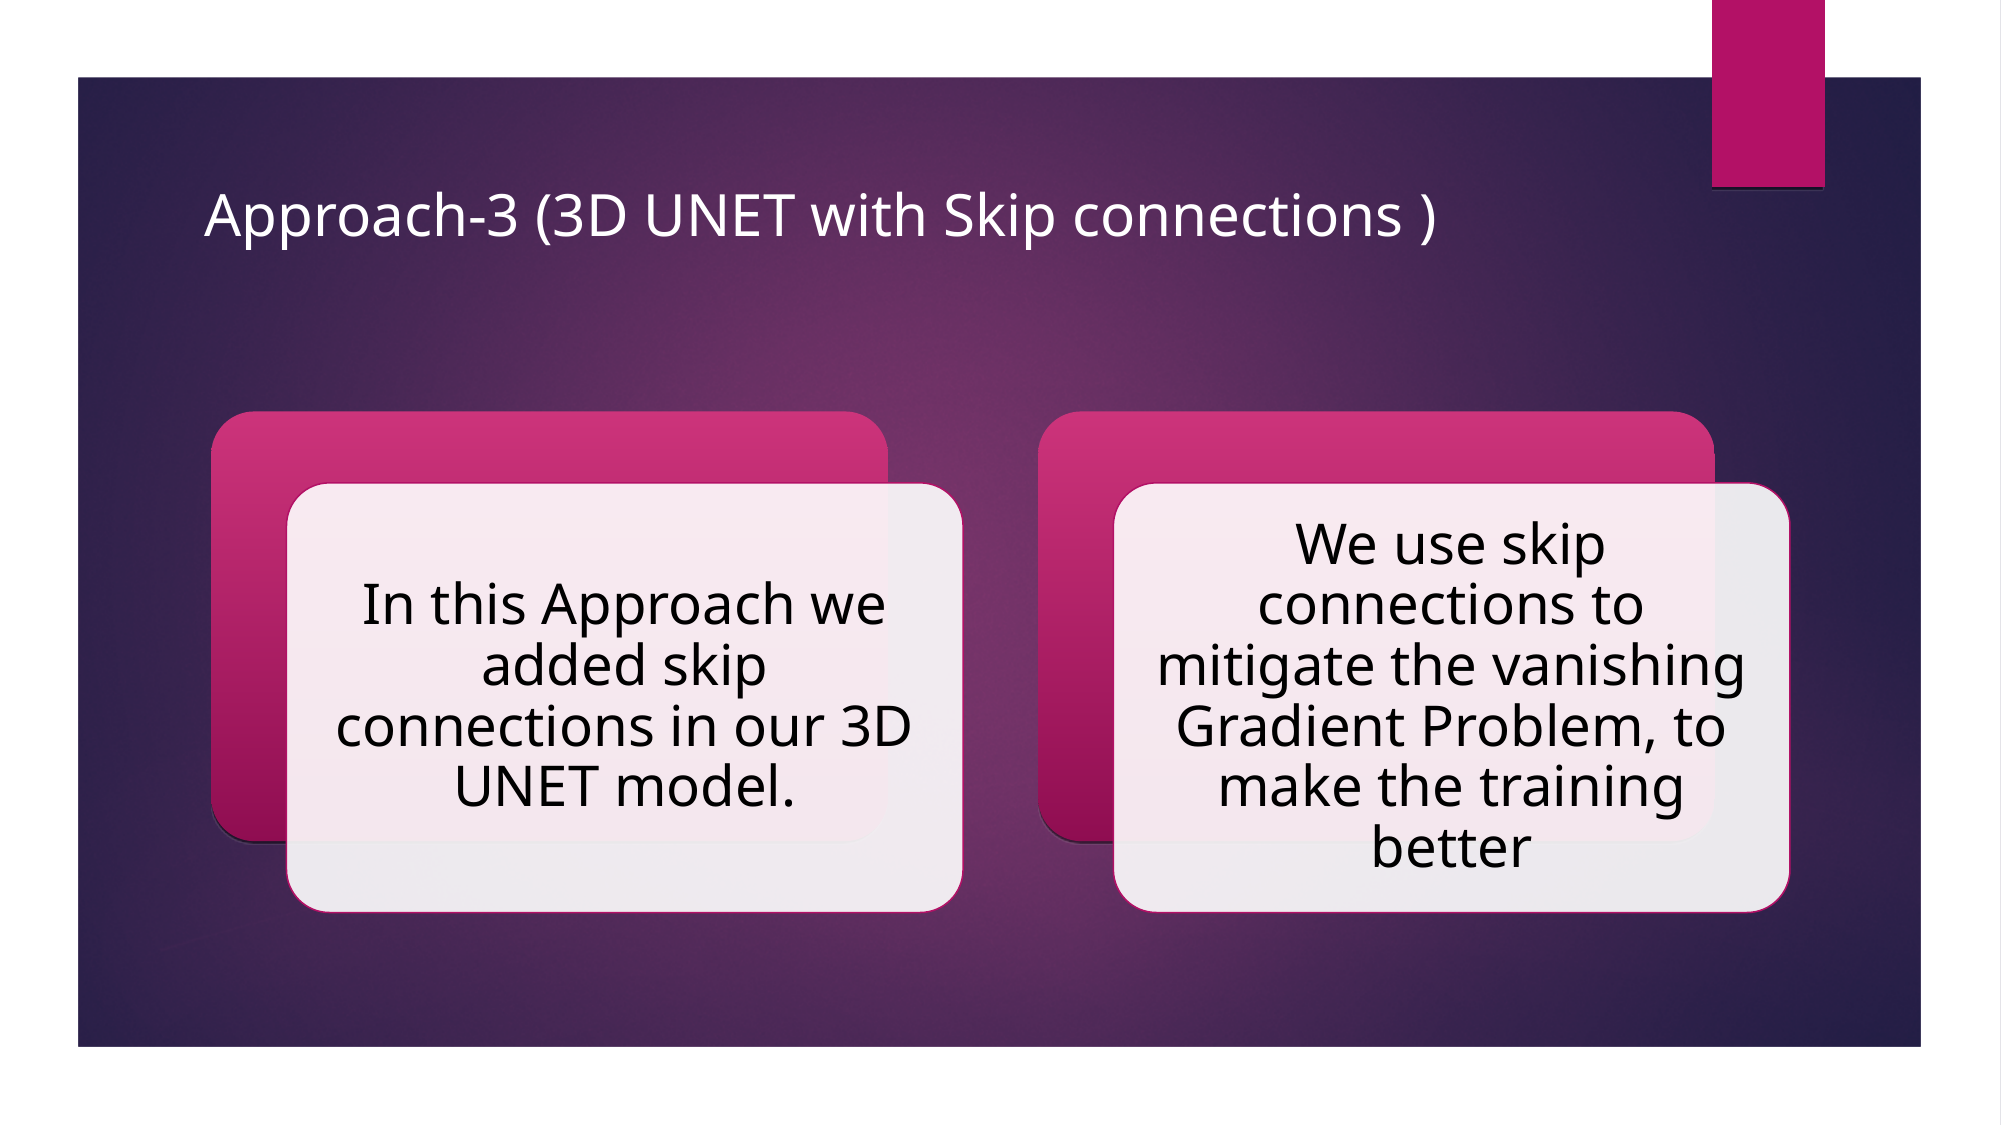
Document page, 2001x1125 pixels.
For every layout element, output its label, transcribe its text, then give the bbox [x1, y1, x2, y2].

title Approach-3 (3D UNET with Skip connections ) [189, 159, 1627, 276]
text_box In this Approach we added skip connections in our 3D UNET model. [286, 482, 964, 913]
text_box [0, 0, 2000, 1125]
text_box We use skip connections to mitigate the vanishing Gradient Problem, to make the training better [1113, 482, 1790, 913]
